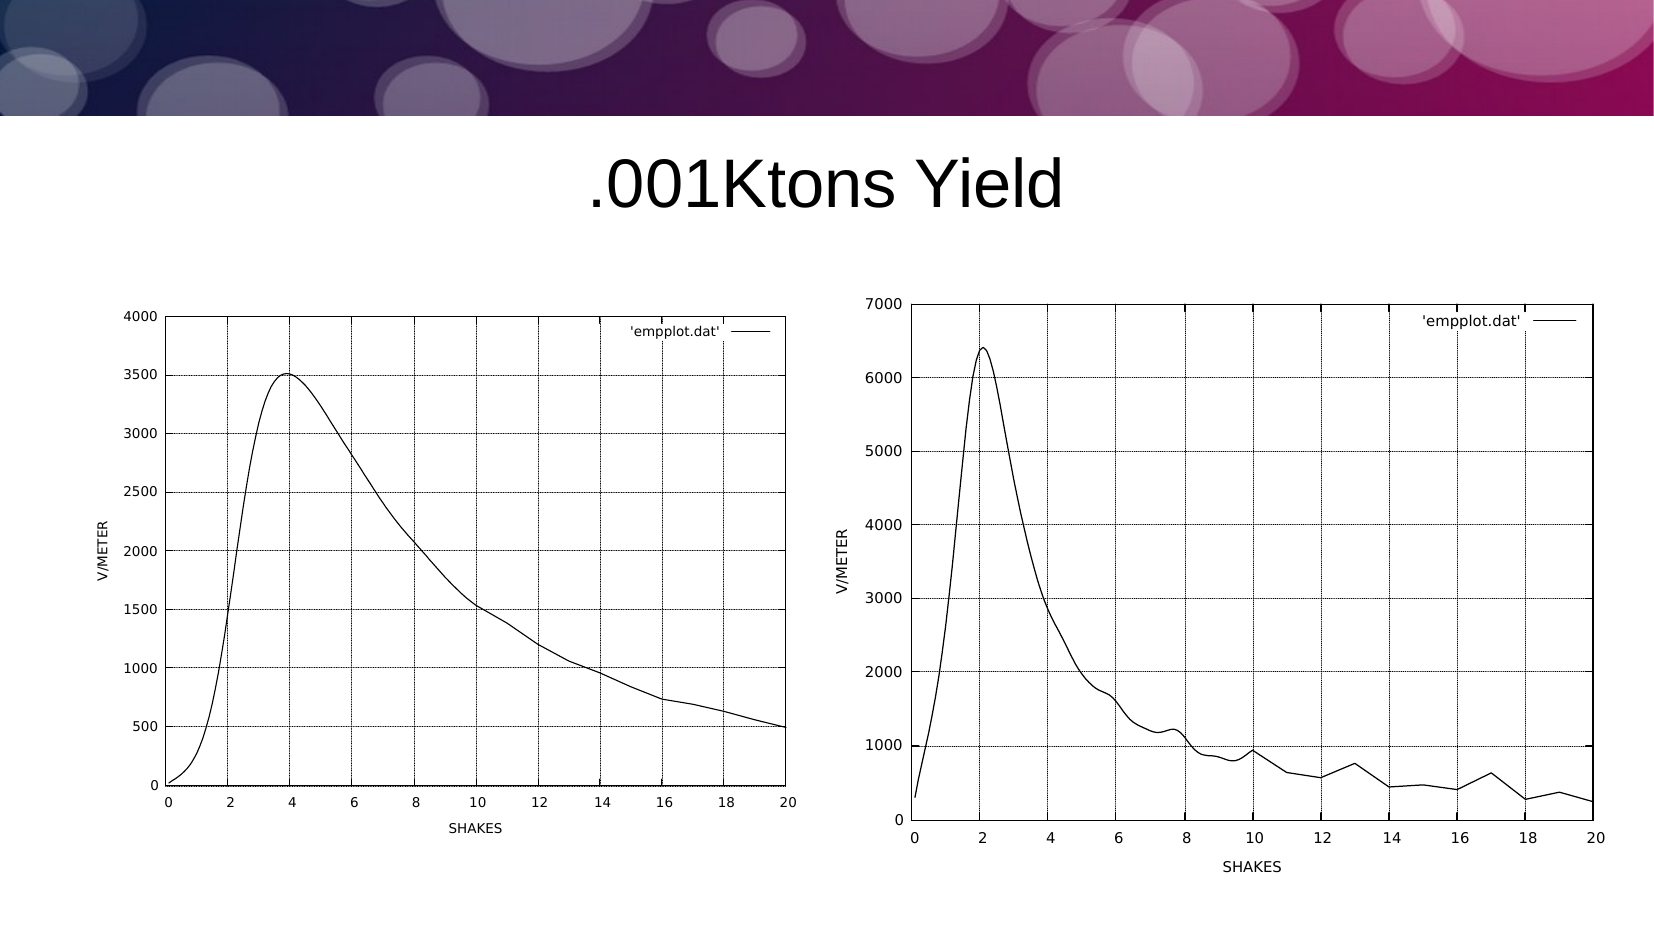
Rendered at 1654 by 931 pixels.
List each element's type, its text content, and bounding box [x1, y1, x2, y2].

picture [828, 285, 1621, 880]
title .001Ktons Yield [82, 119, 1571, 249]
picture [89, 299, 811, 840]
picture [0, 0, 1654, 116]
